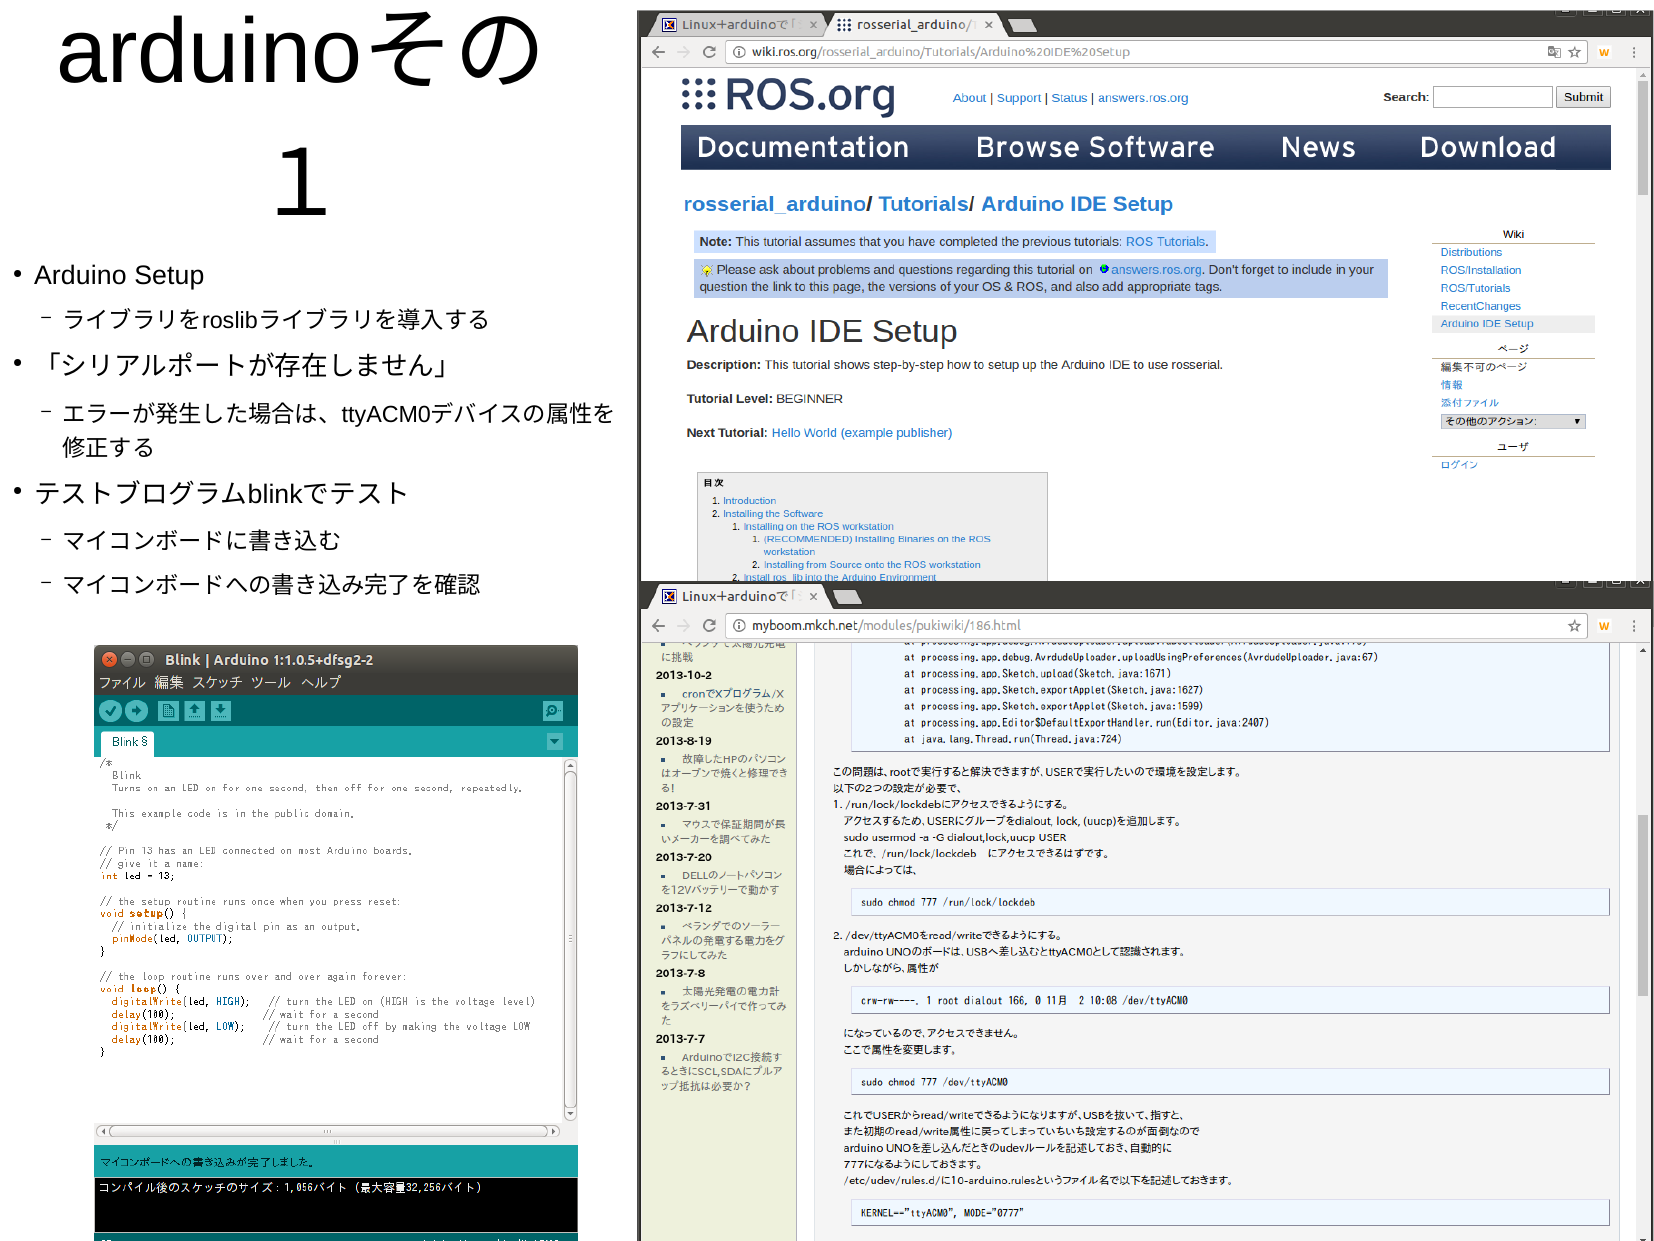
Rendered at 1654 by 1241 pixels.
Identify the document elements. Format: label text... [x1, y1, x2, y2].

picture [94, 645, 578, 1241]
picture [637, 0, 1654, 1241]
list Arduino Setup ライブラリをroslibライブラリを導入する 「シリアルポートが存在しません」 エラーが発生した場合は、ttyACM0デバイスの属性を修正する テストブログラムblinkでテスト マイコンボードに書き込む マイコンボードへの書き込み完了を確認 [5, 259, 632, 603]
title arduinoその１ [11, 5, 591, 213]
